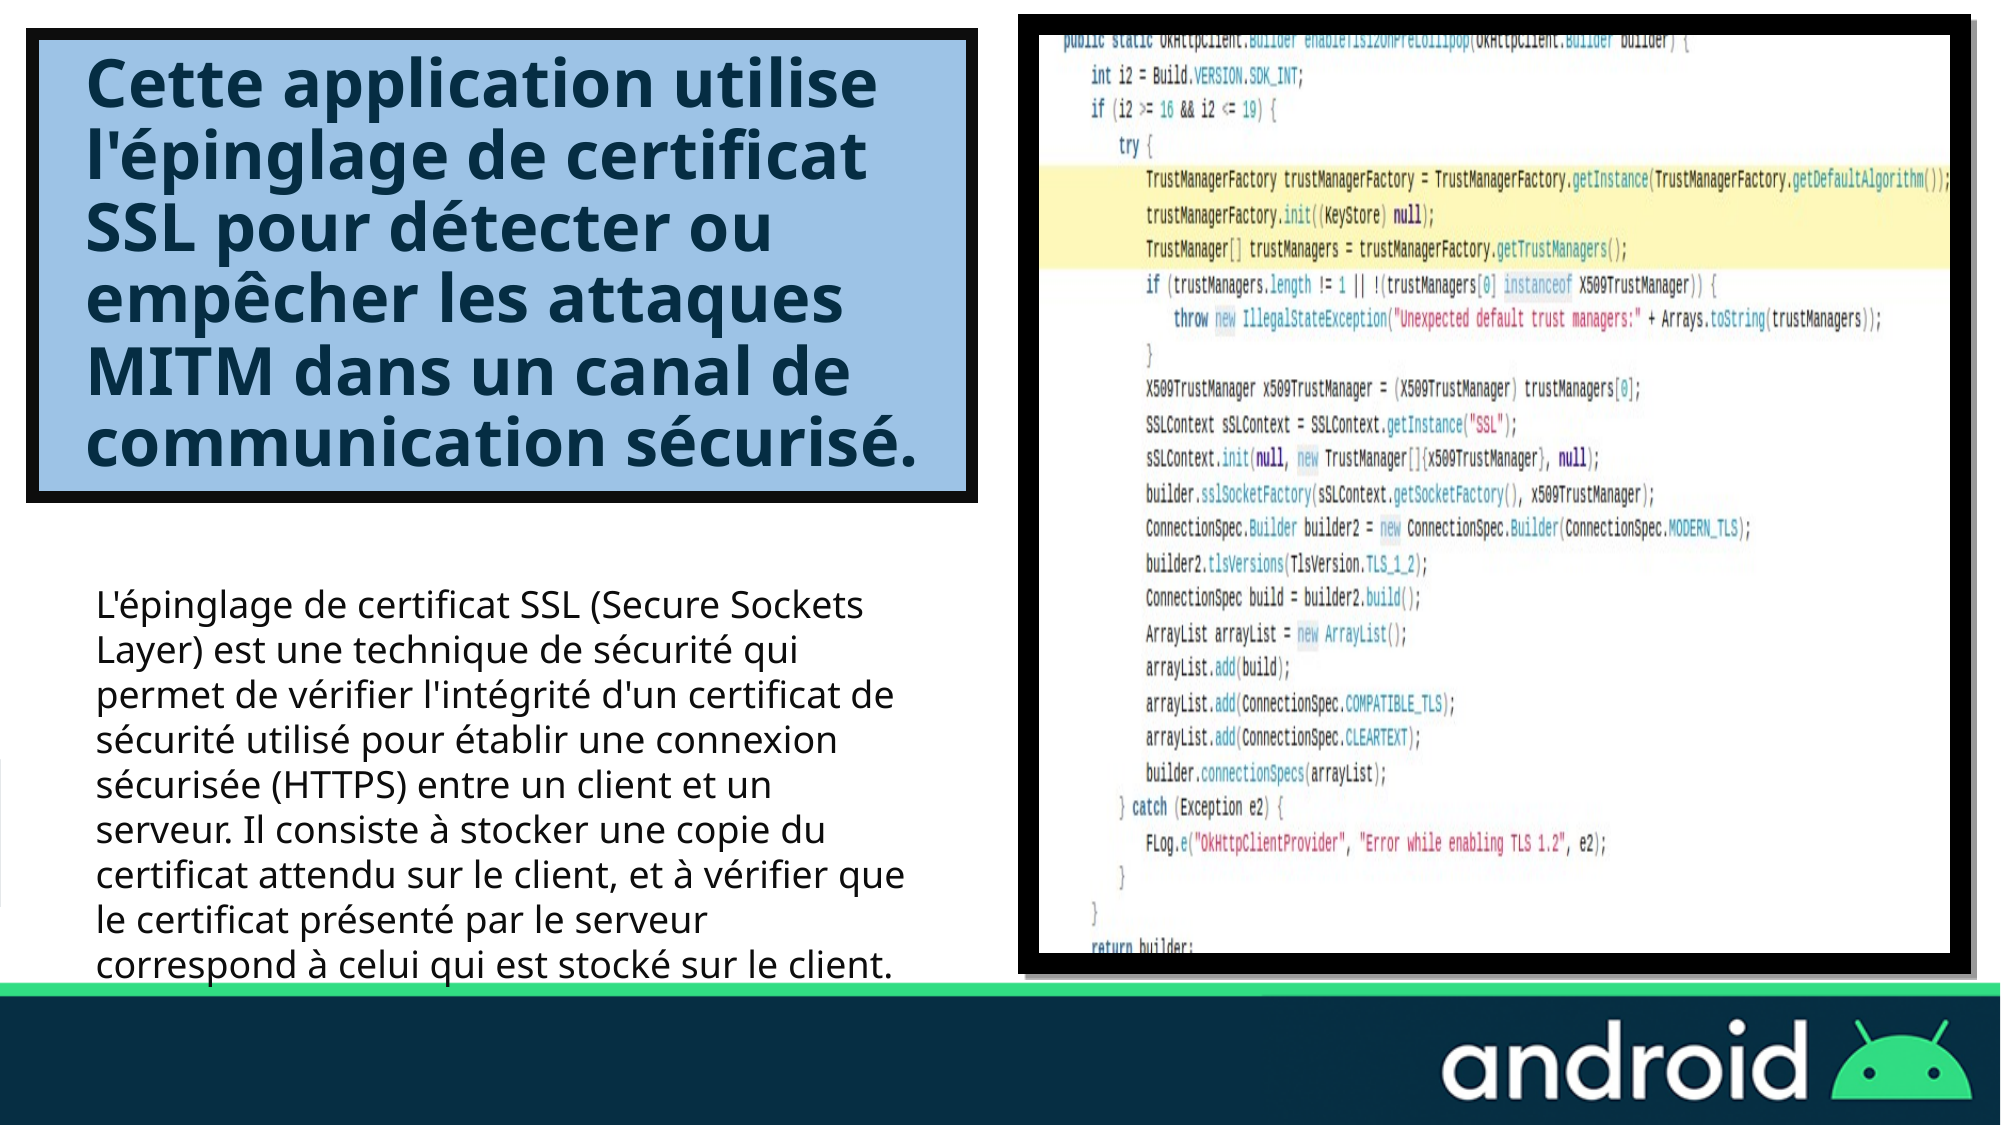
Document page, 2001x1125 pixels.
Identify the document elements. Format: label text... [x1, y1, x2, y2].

text_box L'épinglage de certificat SSL (Secure Sockets Layer) est une technique de sécurité qui permet de vérifier l'intégrité d'un certificat de sécurité utilisé pour établir une connexion sécurisée (HTTPS) entre un client et un serveur. Il consiste à stocker une copie du certificat attendu sur le client, et à vérifier que le certificat présenté par le serveur correspond à celui qui est stocké sur le client. [80, 574, 924, 953]
picture [1039, 34, 1951, 953]
title Cette application utilise l'épinglage de certificat SSL pour détecter ou empêcher les attaques MITM dans un canal de communication sécurisé. [32, 33, 972, 498]
